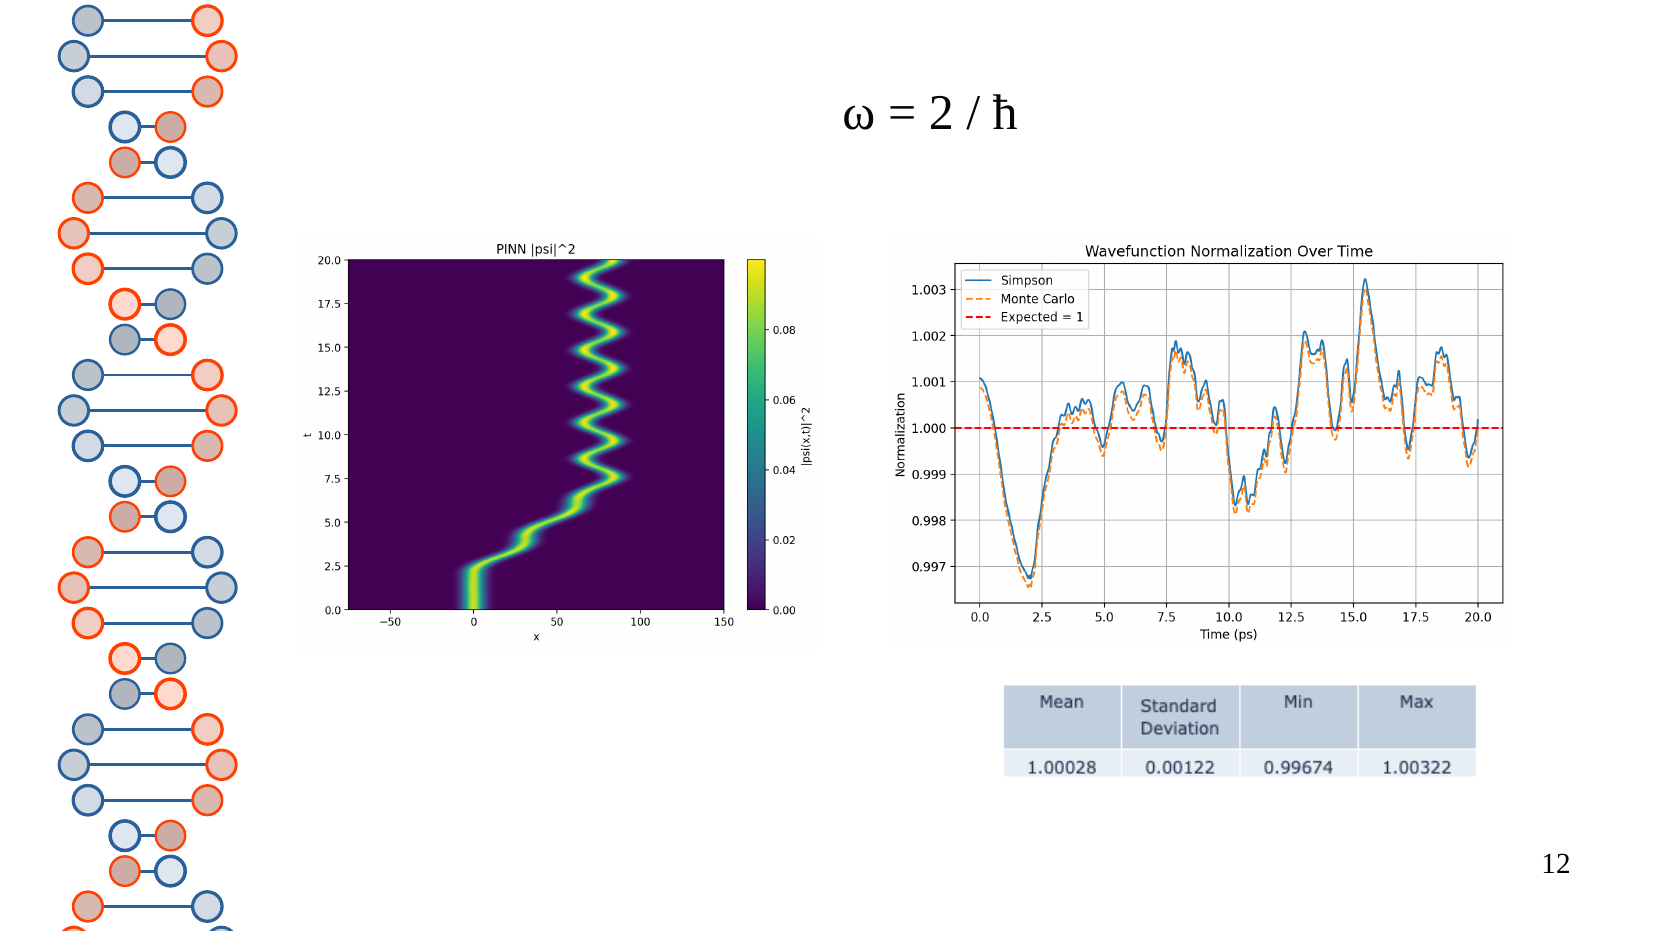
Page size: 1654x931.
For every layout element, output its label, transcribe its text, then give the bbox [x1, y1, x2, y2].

picture [885, 236, 1511, 650]
title ω = 2 / ħ [265, 35, 1595, 189]
picture [993, 673, 1490, 792]
picture [295, 236, 818, 650]
